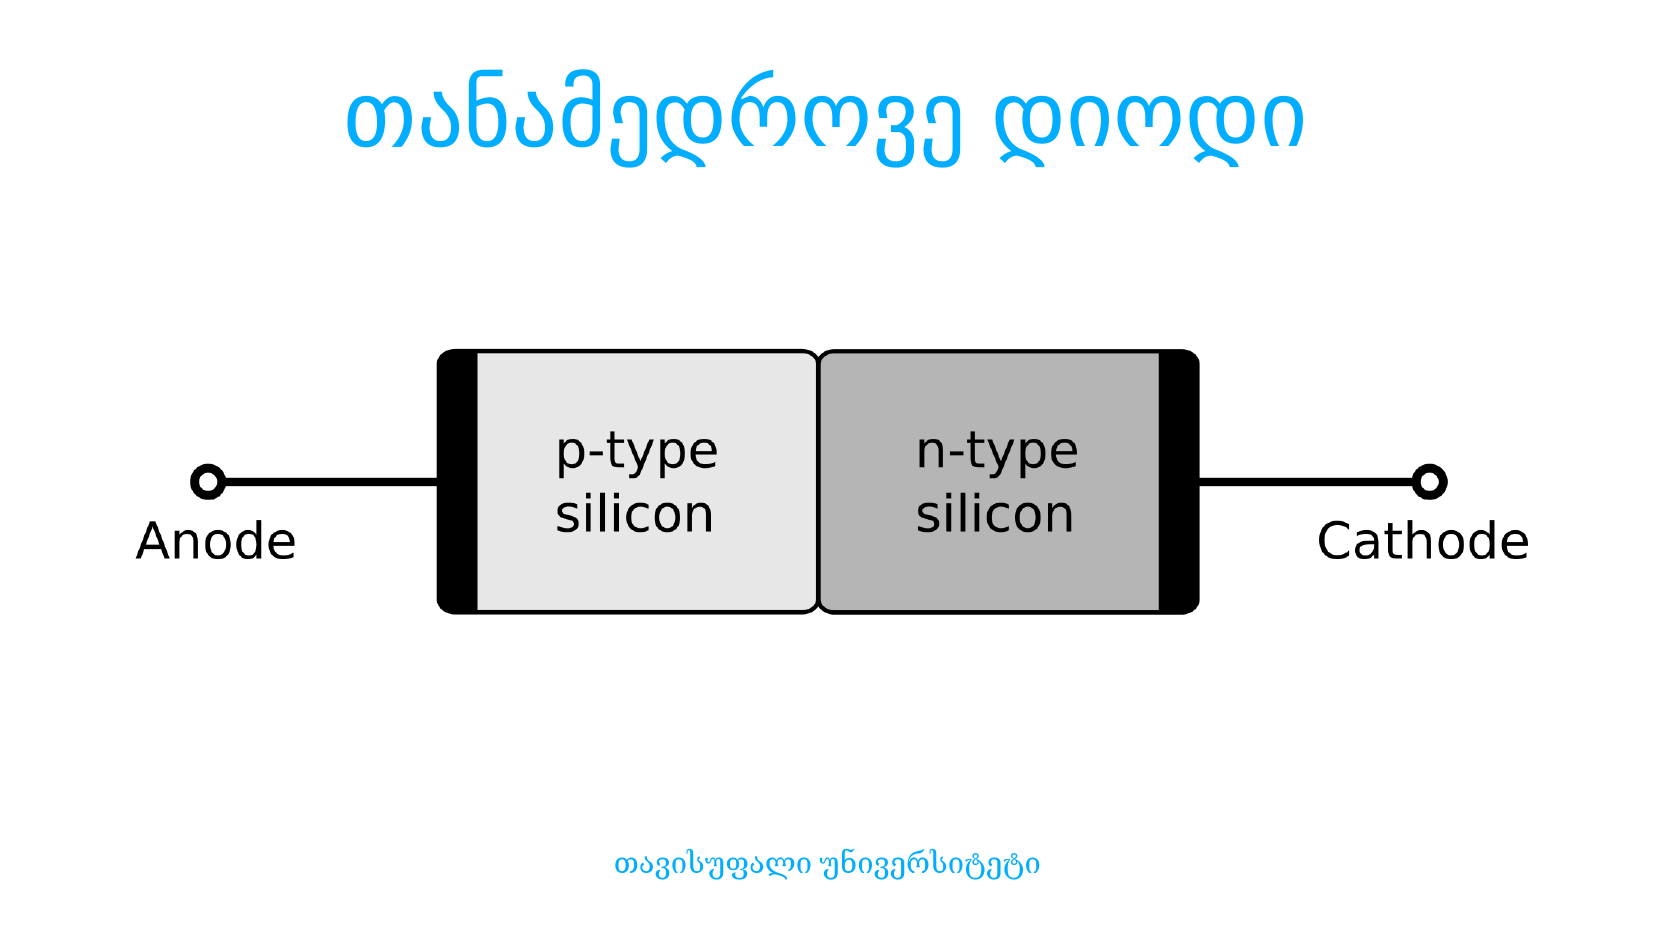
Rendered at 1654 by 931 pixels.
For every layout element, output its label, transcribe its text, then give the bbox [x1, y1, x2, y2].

title თანამედროვე დიოდი [82, 37, 1571, 193]
picture [0, 0, 1654, 931]
